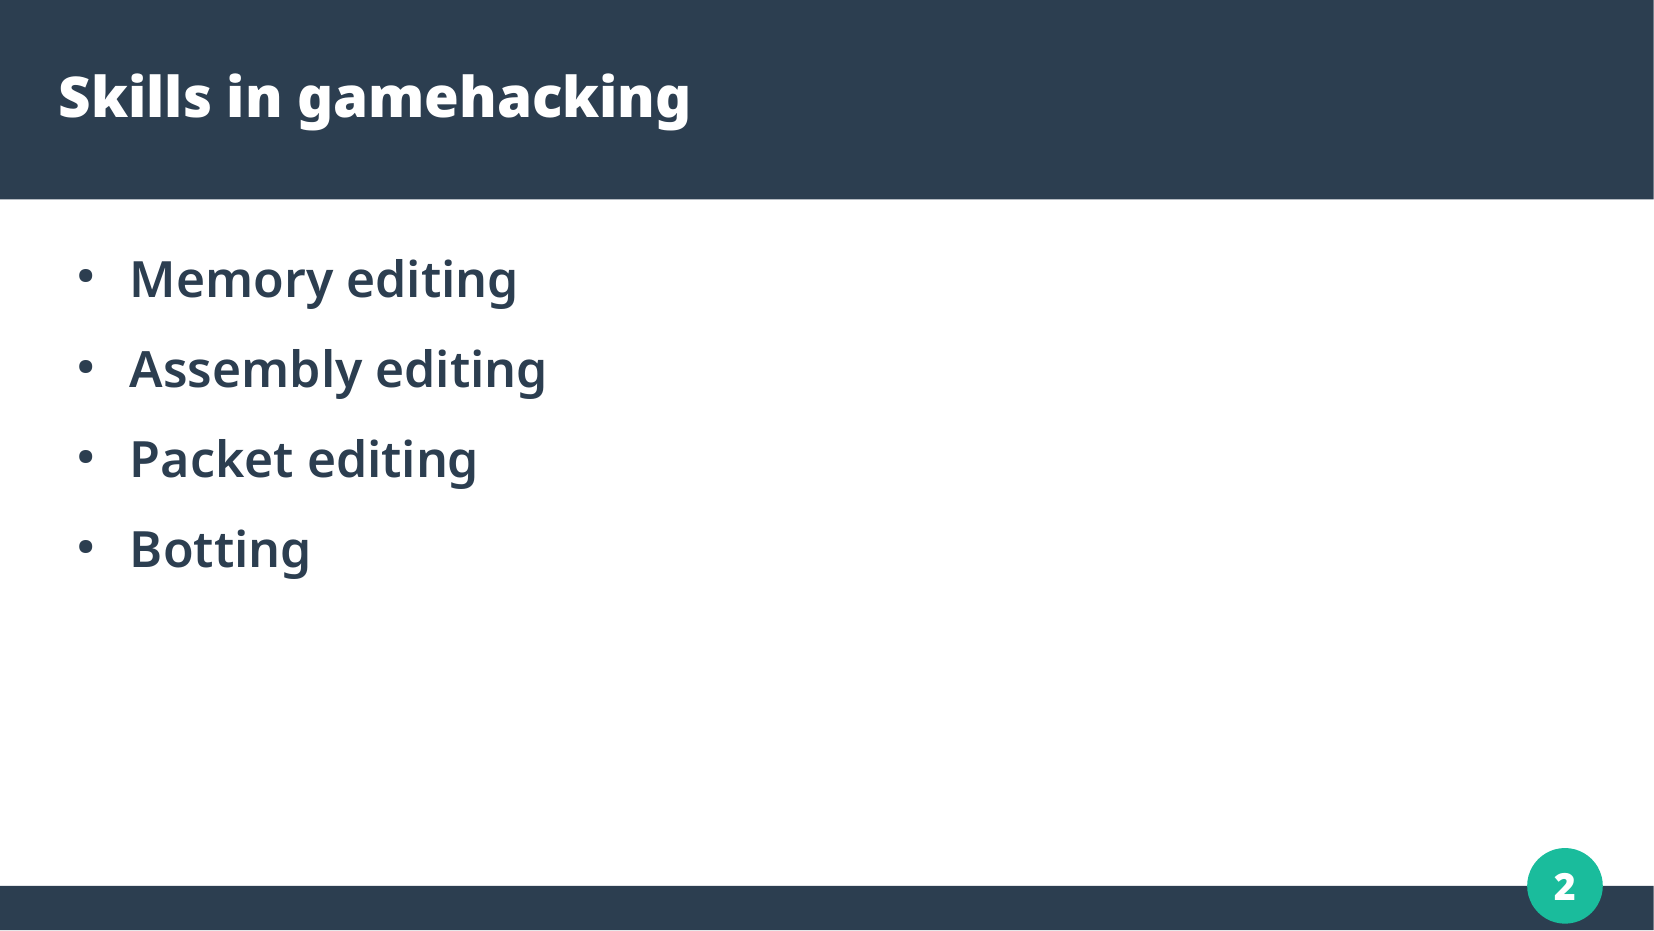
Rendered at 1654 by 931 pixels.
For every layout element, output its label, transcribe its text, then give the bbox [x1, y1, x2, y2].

list Memory editing Assembly editing Packet editing Botting [59, 243, 1595, 864]
title Skills in gamehacking [59, 37, 1595, 155]
